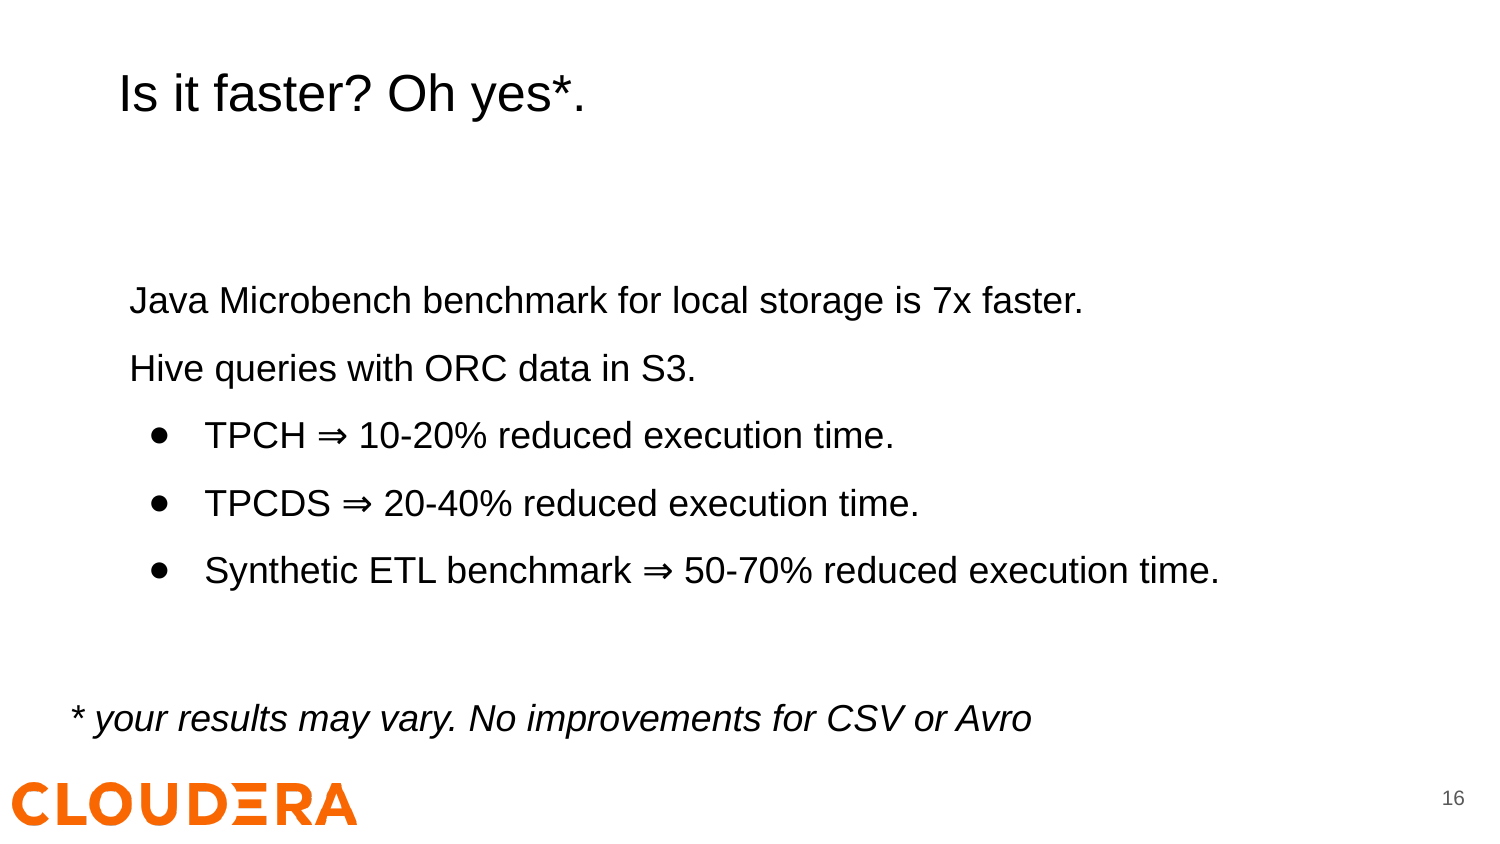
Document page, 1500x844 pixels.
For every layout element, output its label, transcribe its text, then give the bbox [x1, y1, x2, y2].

text_box * your results may vary. No improvements for CSV or Avro [54, 678, 1123, 754]
title Is it faster? Oh yes*. [103, 44, 1397, 208]
picture [12, 740, 357, 826]
text_box Java Microbench benchmark for local storage is 7x faster. Hive queries with ORC data in S3. TPCH ⇒ 10-20% reduced execution time. TPCDS ⇒ 20-40% reduced execution time. Synthetic ETL benchmark ⇒ 50-70% reduced execution time. [114, 238, 1264, 607]
slide_number <number> [1389, 764, 1480, 830]
